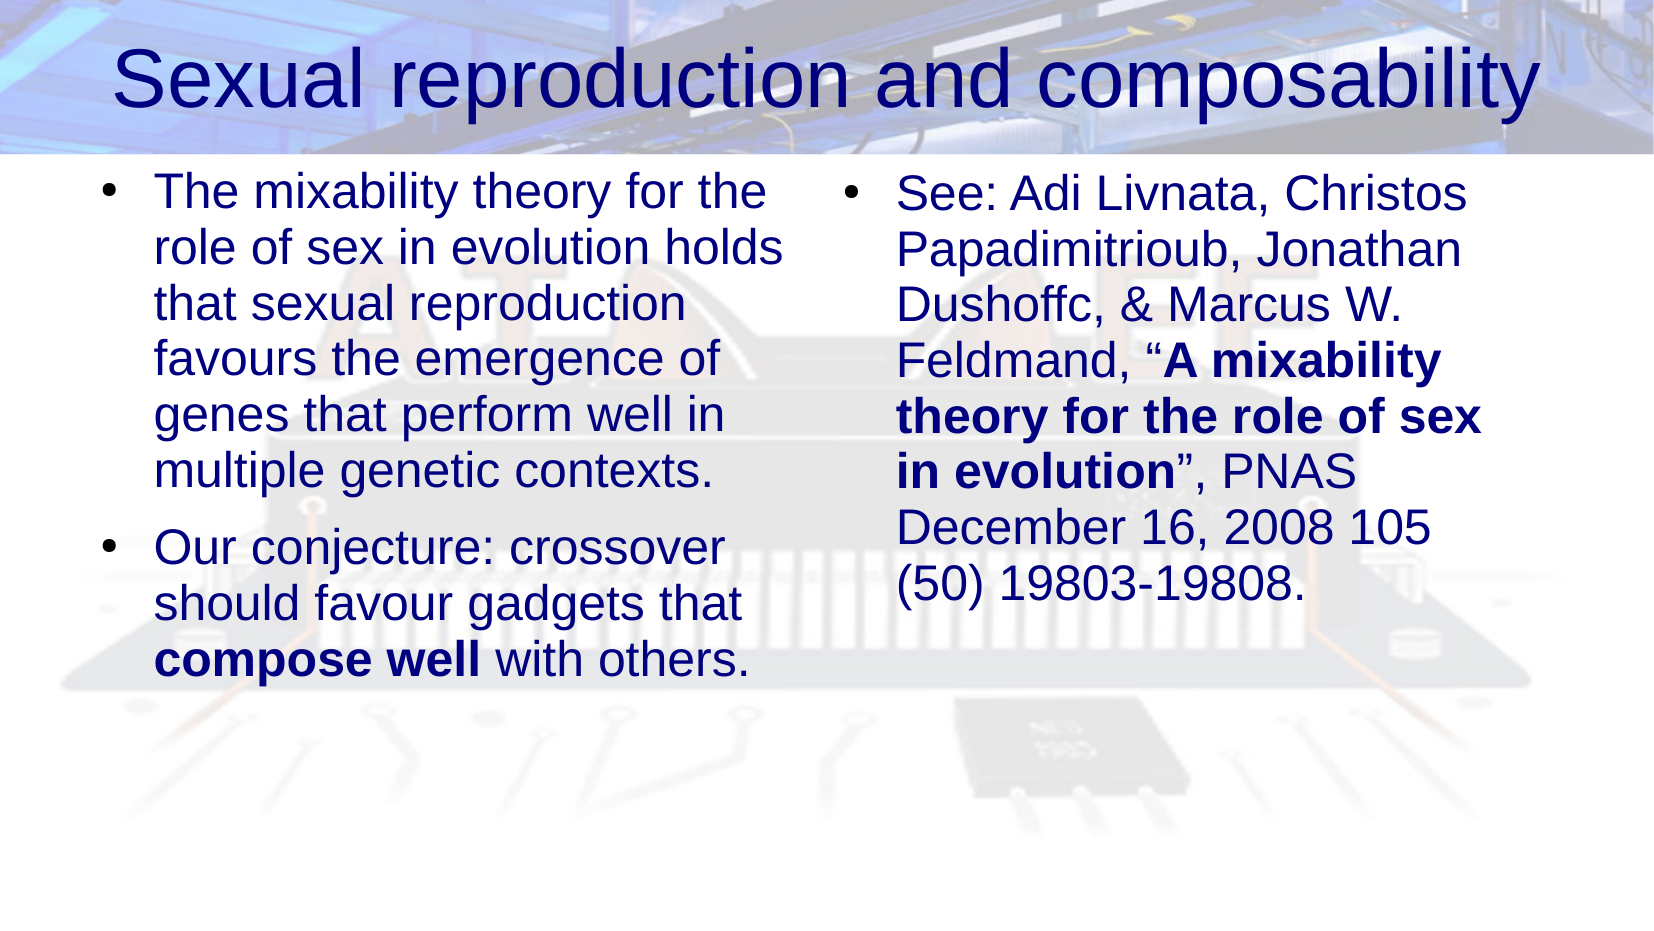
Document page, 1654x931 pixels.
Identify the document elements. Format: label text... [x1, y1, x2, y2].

list The mixability theory for the role of sex in evolution holds that sexual reproduction favours the emergence of genes that perform well in multiple genetic contexts. Our conjecture: crossover should favour gadgets that compose well with others. [82, 85, 793, 716]
list See: Adi Livnata, Christos Papadimitrioub, Jonathan Dushoffc, & Marcus W. Feldmand, “A mixability theory for the role of sex in evolution”, PNAS December 16, 2008 105 (50) 19803-19808. [825, 165, 1536, 796]
title Sexual reproduction and composability [82, 37, 1571, 121]
picture [0, 0, 1654, 931]
